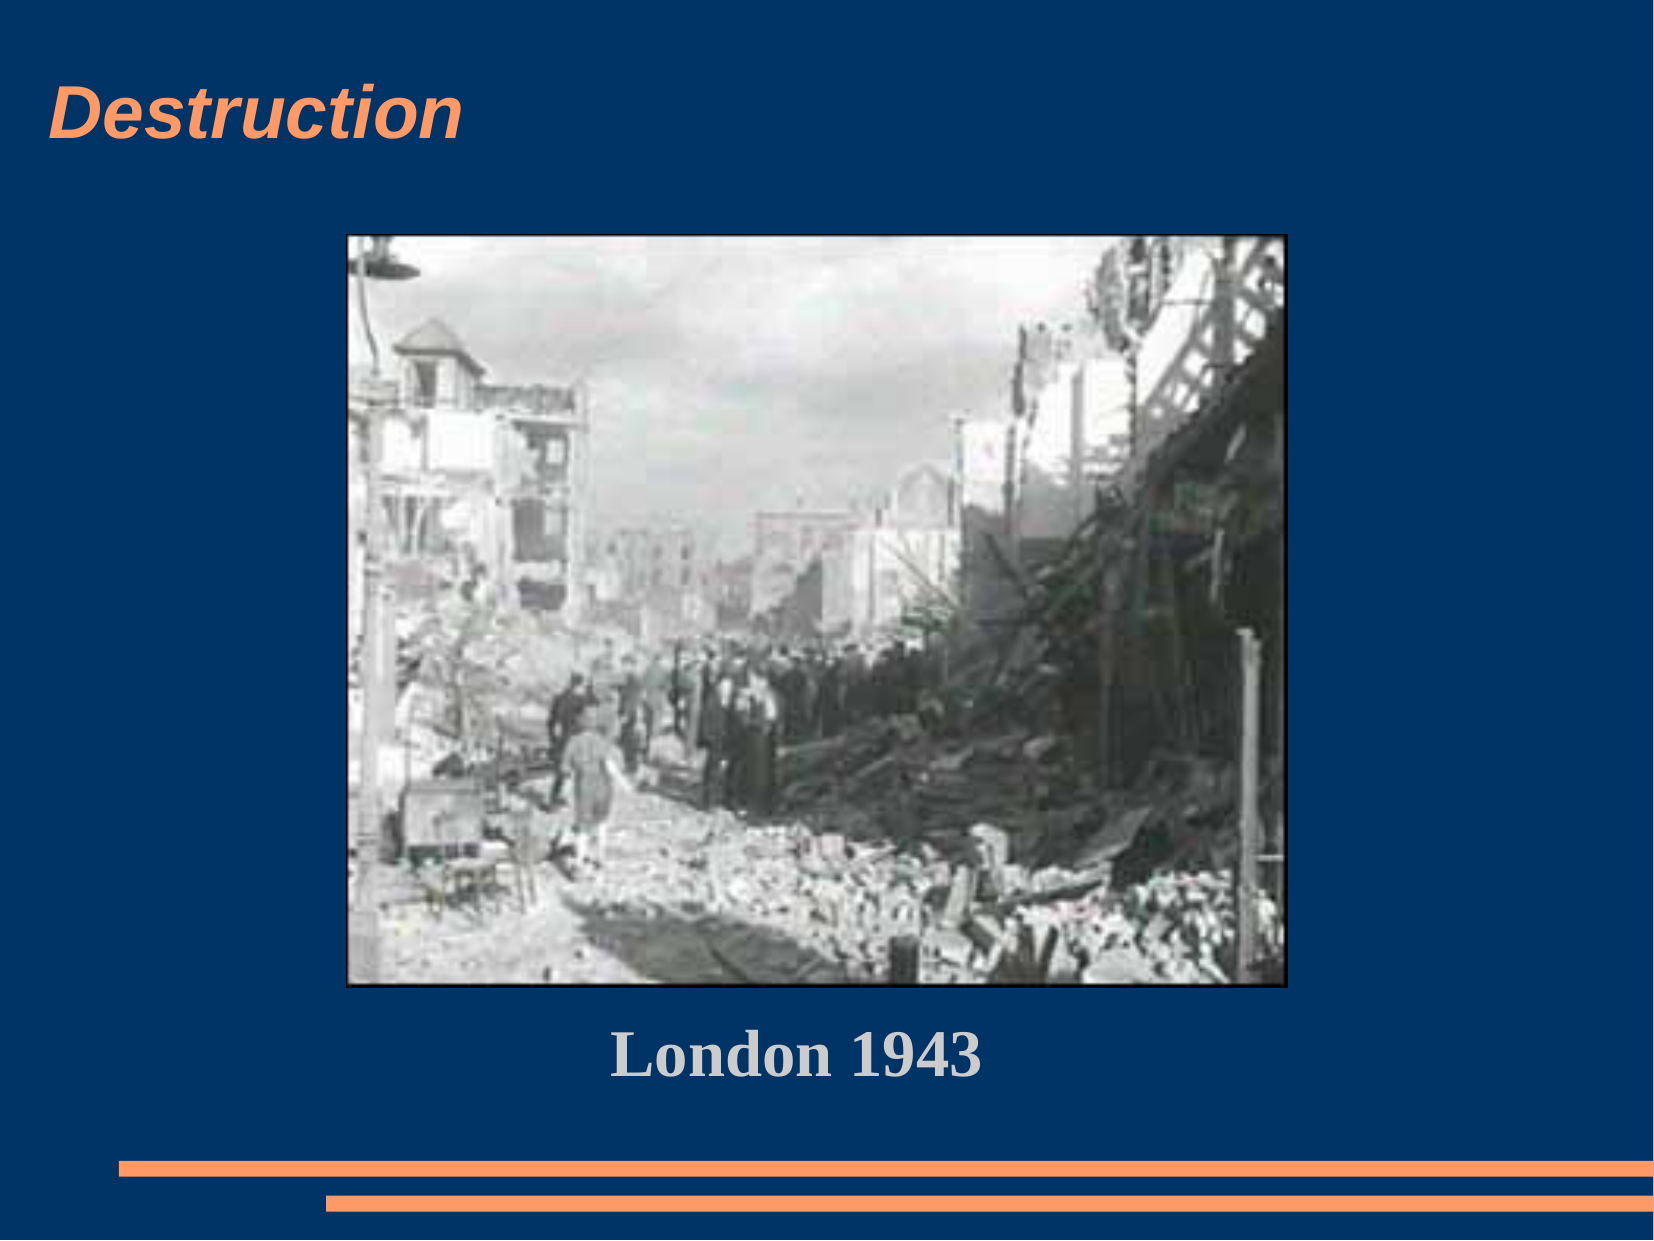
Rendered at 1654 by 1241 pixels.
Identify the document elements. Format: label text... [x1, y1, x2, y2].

picture [346, 234, 1288, 988]
subtitle London 1943 [438, 988, 1157, 1138]
title Destruction [48, 39, 1654, 278]
